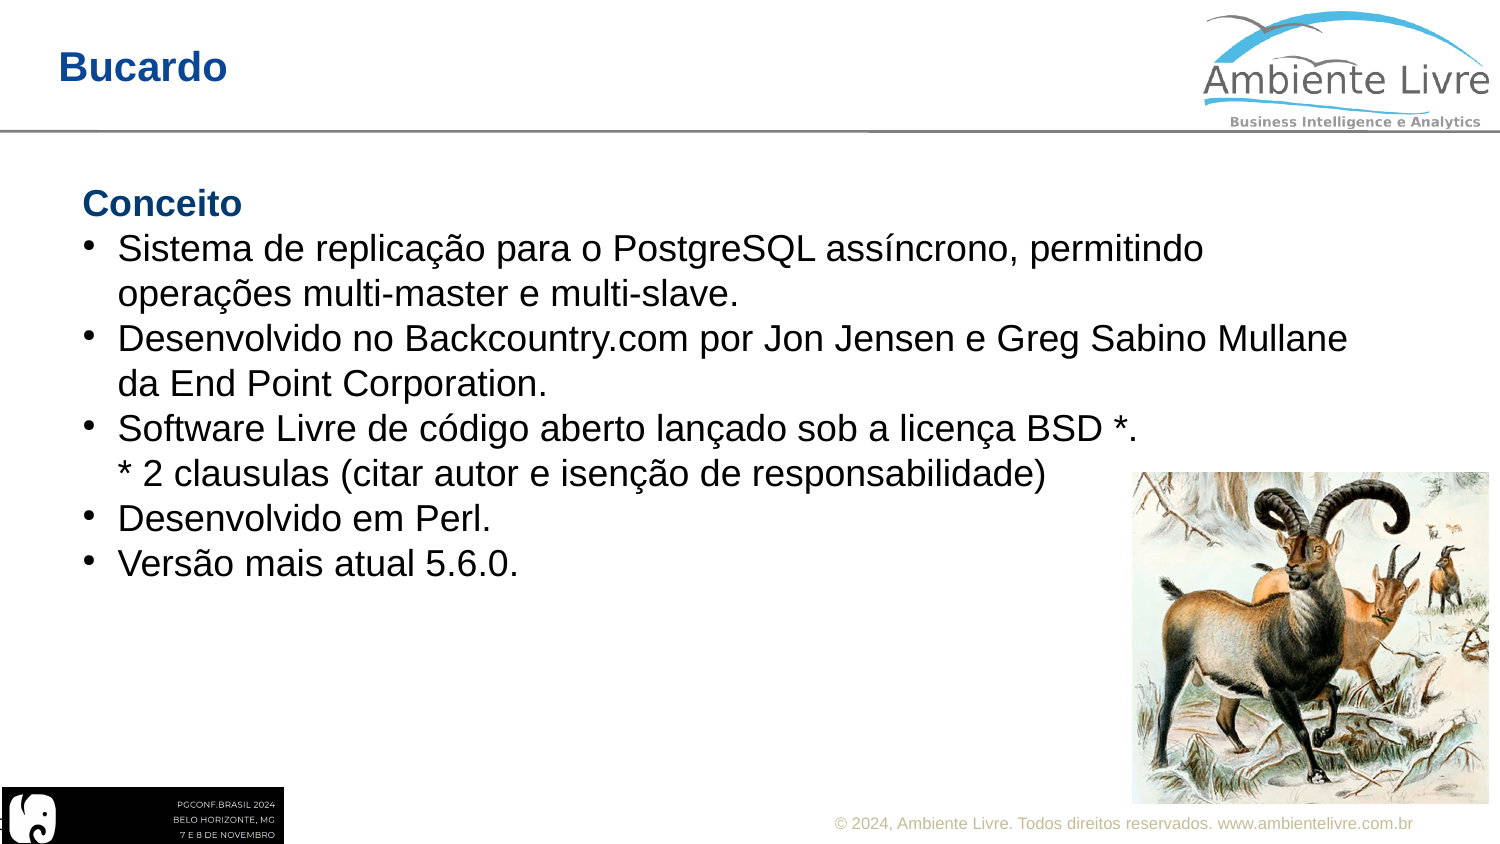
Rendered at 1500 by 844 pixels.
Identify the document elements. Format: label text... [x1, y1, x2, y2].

text_box Conceito Sistema de replicação para o PostgreSQL assíncrono, permitindo operações multi-master e multi-slave. Desenvolvido no Backcountry.com por Jon Jensen e Greg Sabino Mullane da End Point Corporation. Software Livre de código aberto lançado sob a licença BSD *. * 2 clausulas (citar autor e isenção de responsabilidade) Desenvolvido em Perl. Versão mais atual 5.6.0. [67, 171, 1382, 592]
title Bucardo [43, 8, 1127, 129]
picture [1203, 11, 1489, 129]
picture [1132, 472, 1489, 804]
picture [2, 787, 284, 844]
